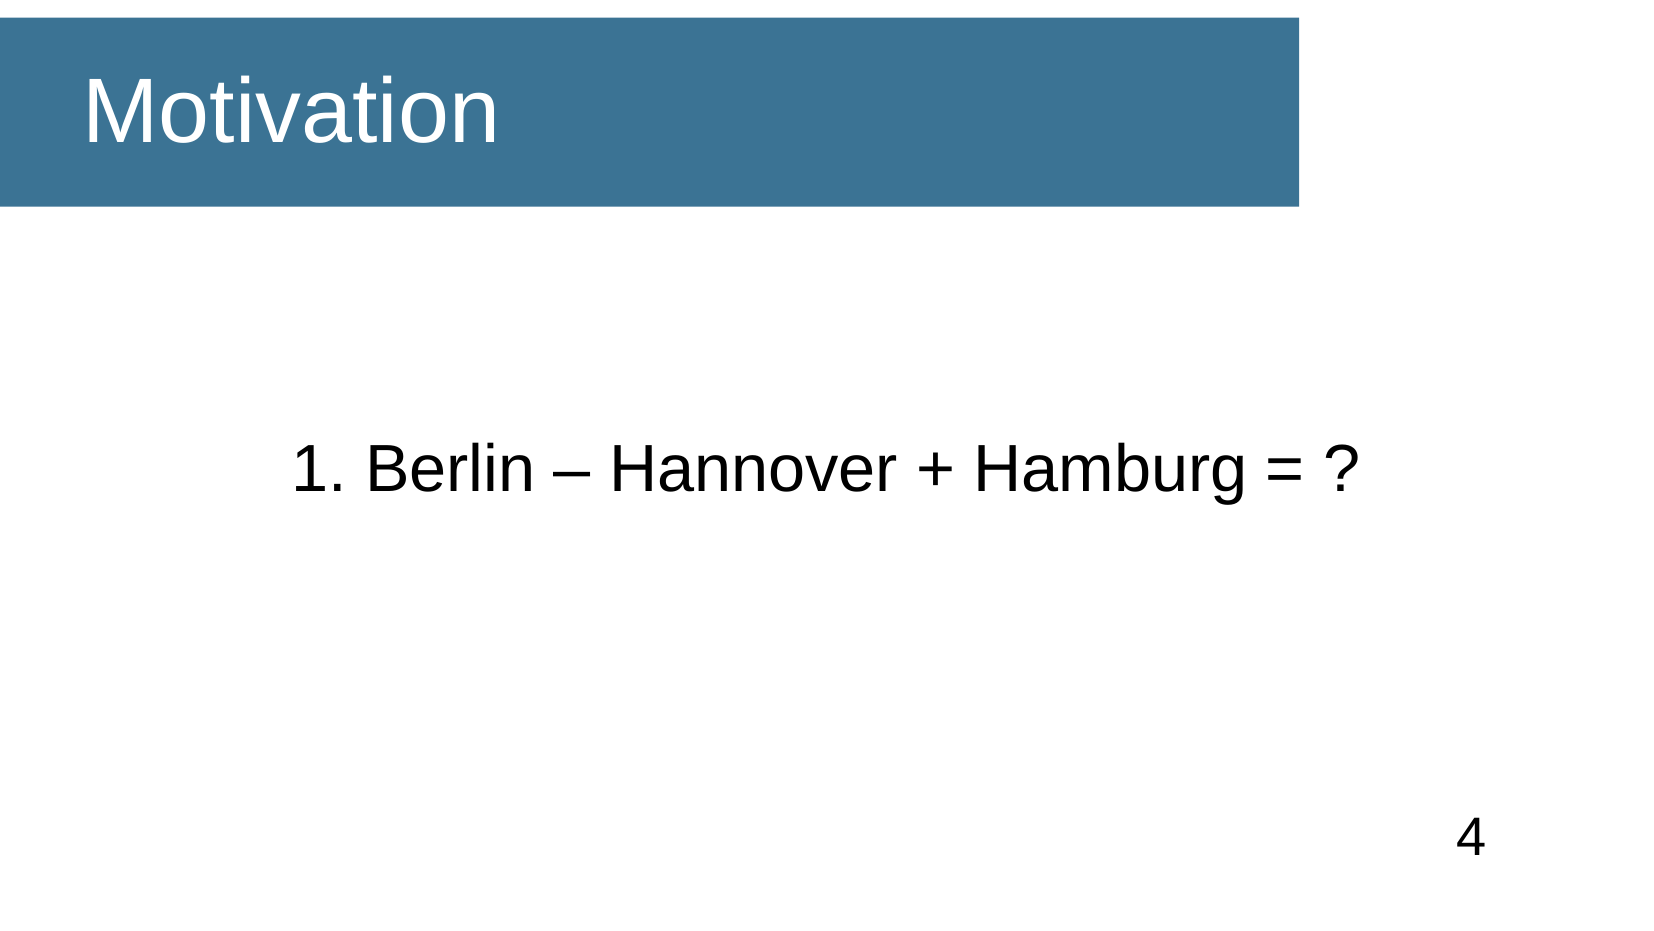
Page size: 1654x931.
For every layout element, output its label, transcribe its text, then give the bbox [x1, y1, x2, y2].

title Motivation [82, 35, 1234, 189]
list 1. Berlin – Hannover + Hamburg = ? [82, 224, 1571, 764]
